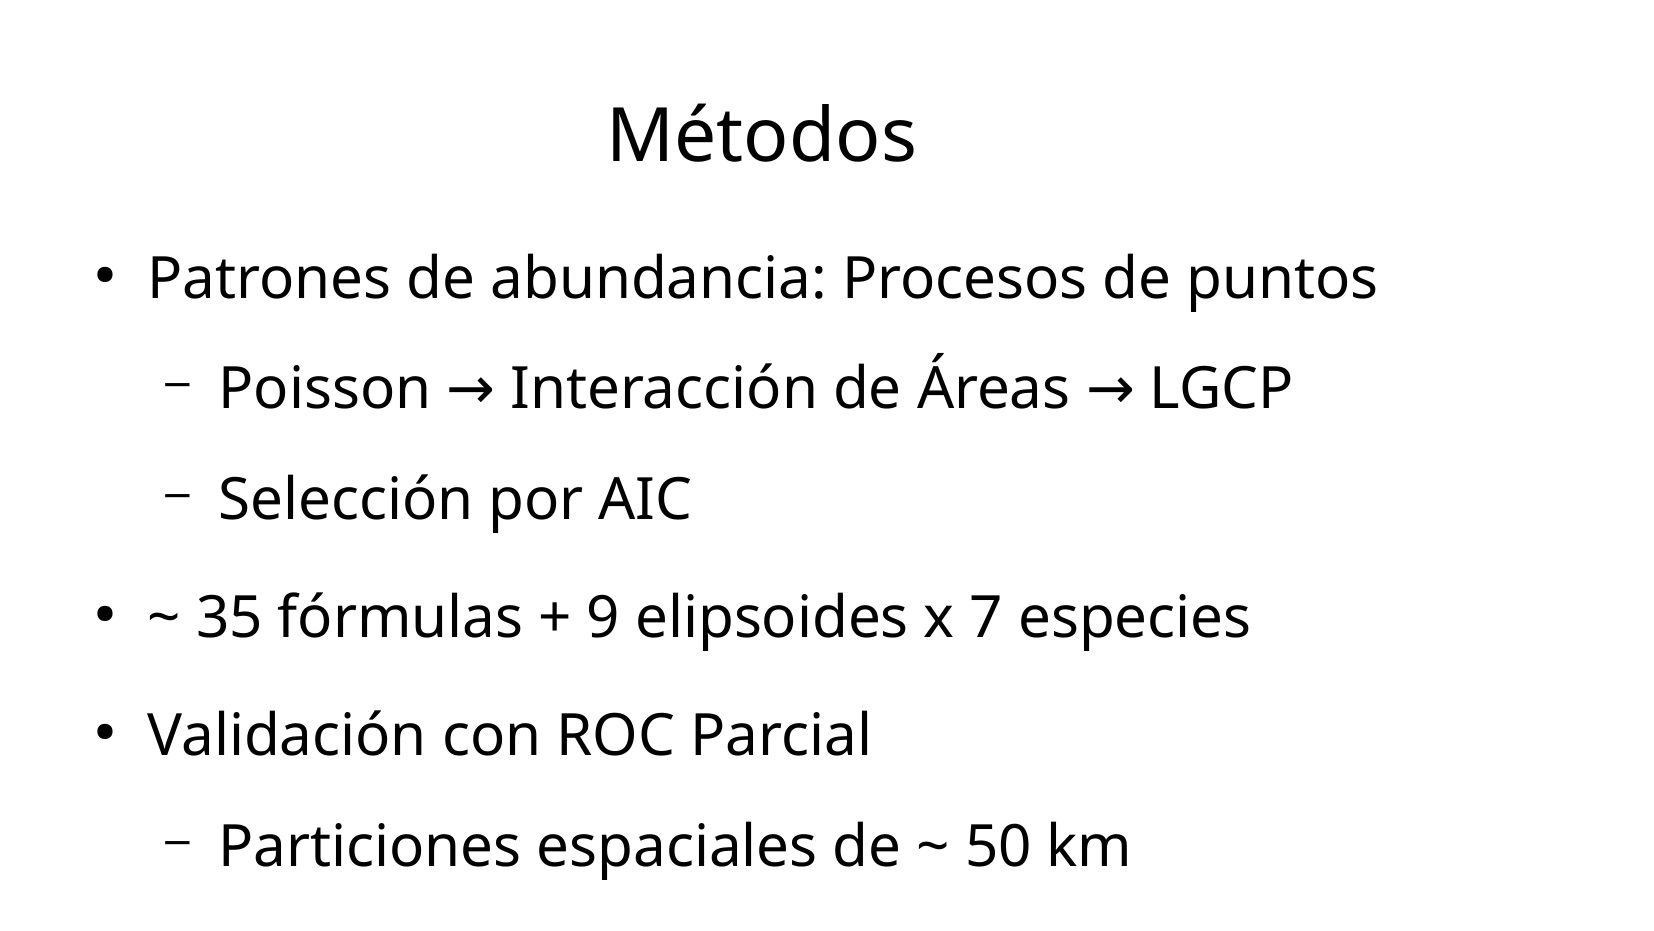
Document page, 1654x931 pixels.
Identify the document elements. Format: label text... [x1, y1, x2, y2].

title Métodos [17, 29, 1506, 237]
list Patrones de abundancia: Procesos de puntos Poisson → Interacción de Áreas → LGCP Selección por AIC ~ 35 fórmulas + 9 elipsoides x 7 especies Validación con ROC Parcial Particiones espaciales de ~ 50 km [76, 236, 1565, 931]
